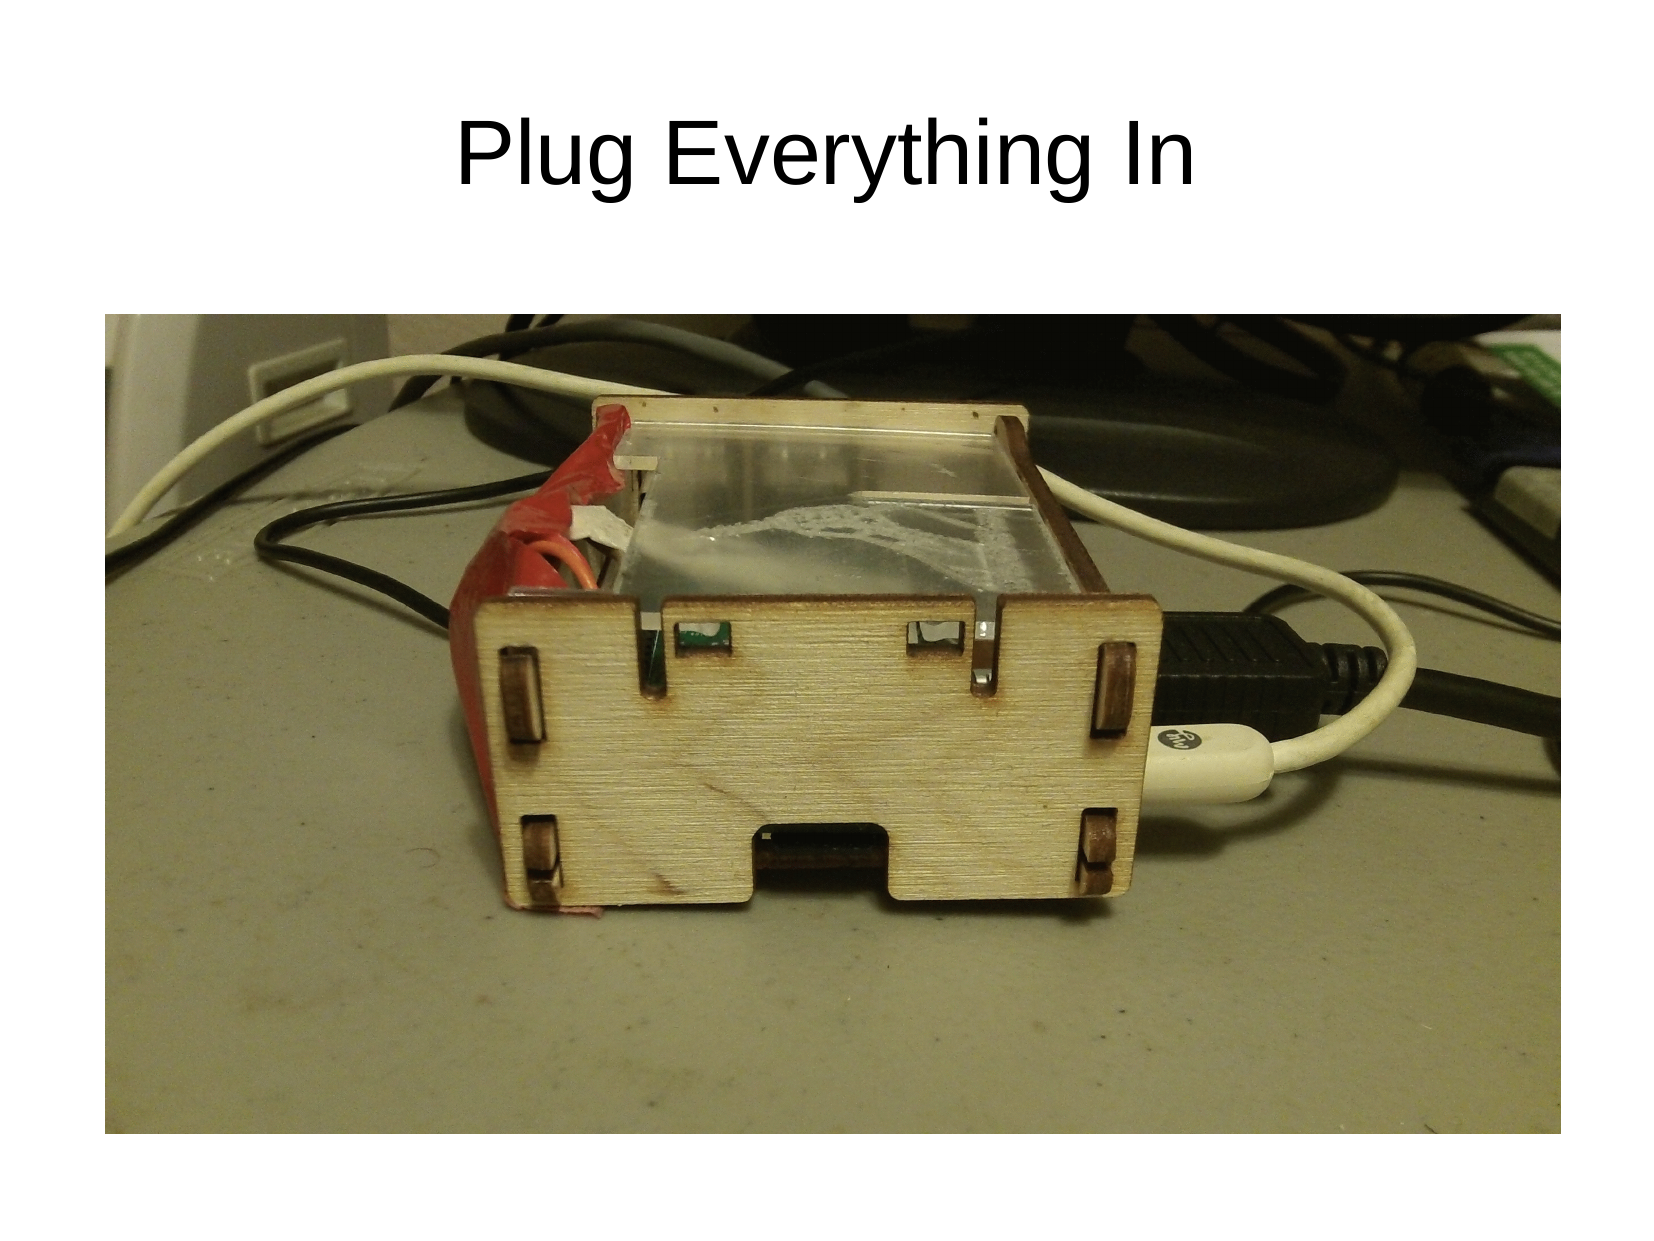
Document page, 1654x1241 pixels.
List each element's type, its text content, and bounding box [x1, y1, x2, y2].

title Plug Everything In [82, 49, 1571, 257]
picture [105, 314, 1561, 1134]
